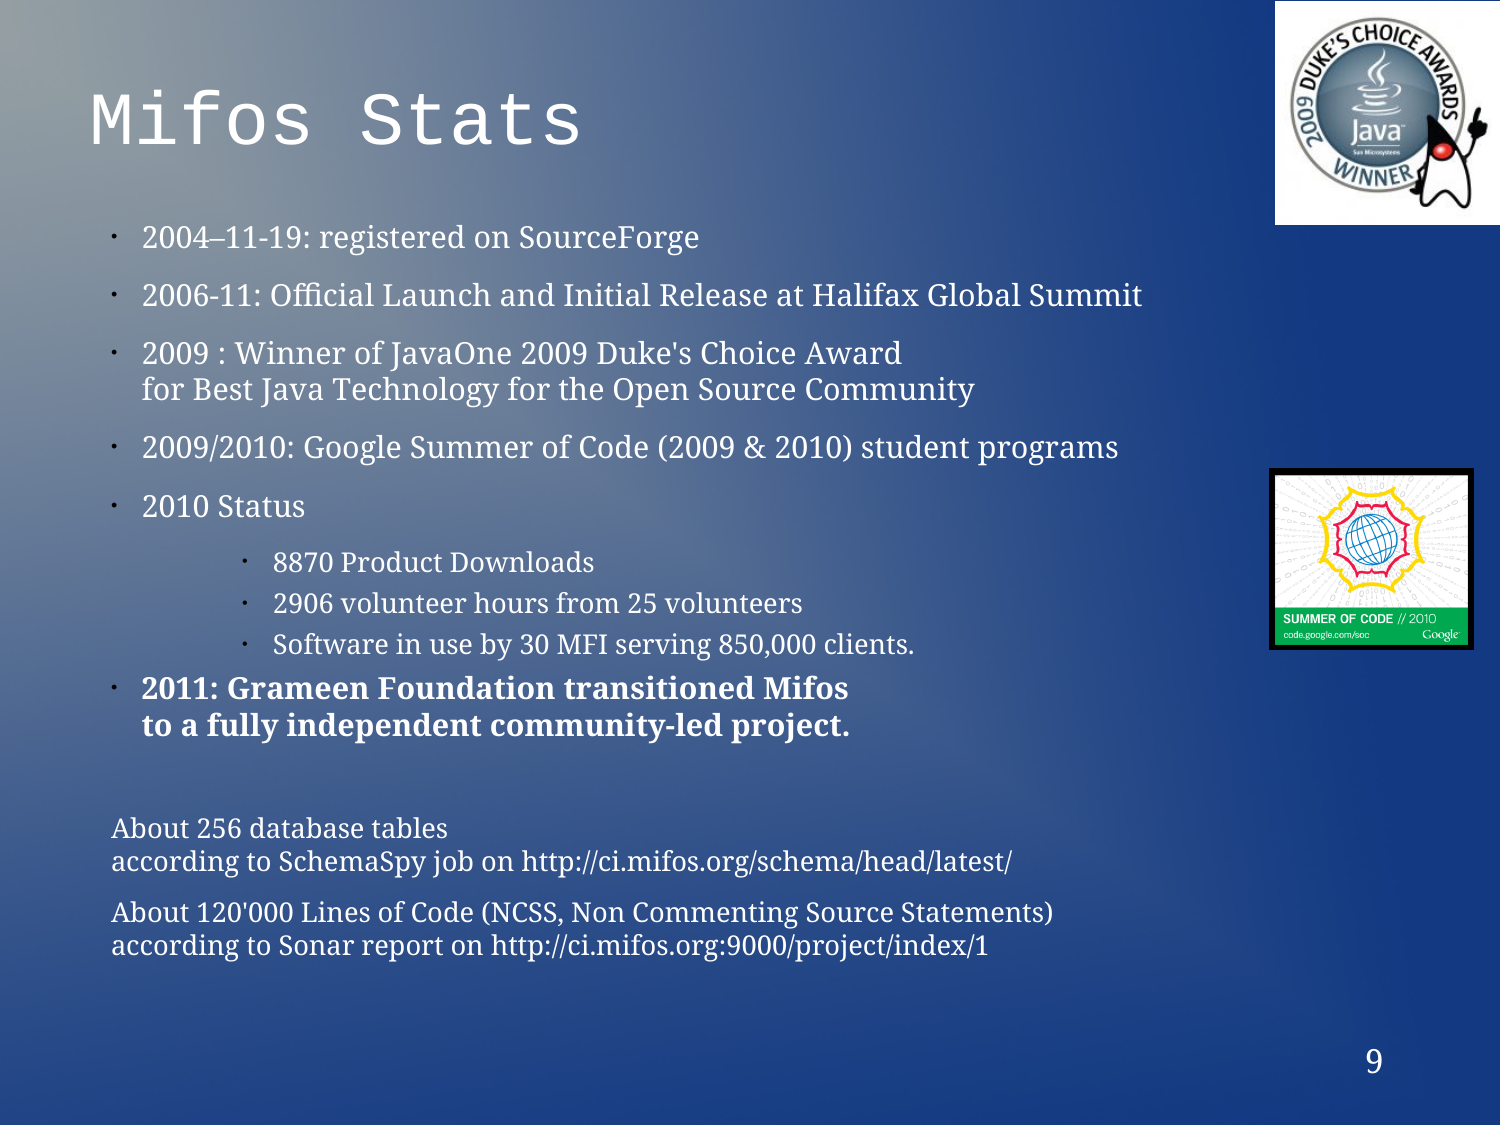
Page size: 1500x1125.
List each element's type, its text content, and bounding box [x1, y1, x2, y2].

picture [0, 0, 1500, 1125]
slide_number <number> [1350, 1037, 1473, 1088]
text_box Mifos Stats [75, 62, 1313, 175]
list 2004–11-19: registered on SourceForge 2006-11: Official Launch and Initial Release at Halifax Global Summit 2009 : Winner of JavaOne 2009 Duke's Choice Award for Best Java Technology for the Open Source Community 2009/2010: Google Summer of Code (2009 & 2010) student programs 2010 Status 8870 Product Downloads 2906 volunteer hours from 25 volunteers Software in use by 30 MFI serving 850,000 clients. 2011: Grameen Foundation transitioned Mifos to a fully independent community-led project. About 256 database tables according to SchemaSpy job on http://ci.mifos.org/schema/head/latest/ About 120'000 Lines of Code (NCSS, Non Commenting Source Statements) according to Sonar report on http://ci.mifos.org:9000/project/index/1 [50, 210, 1387, 976]
